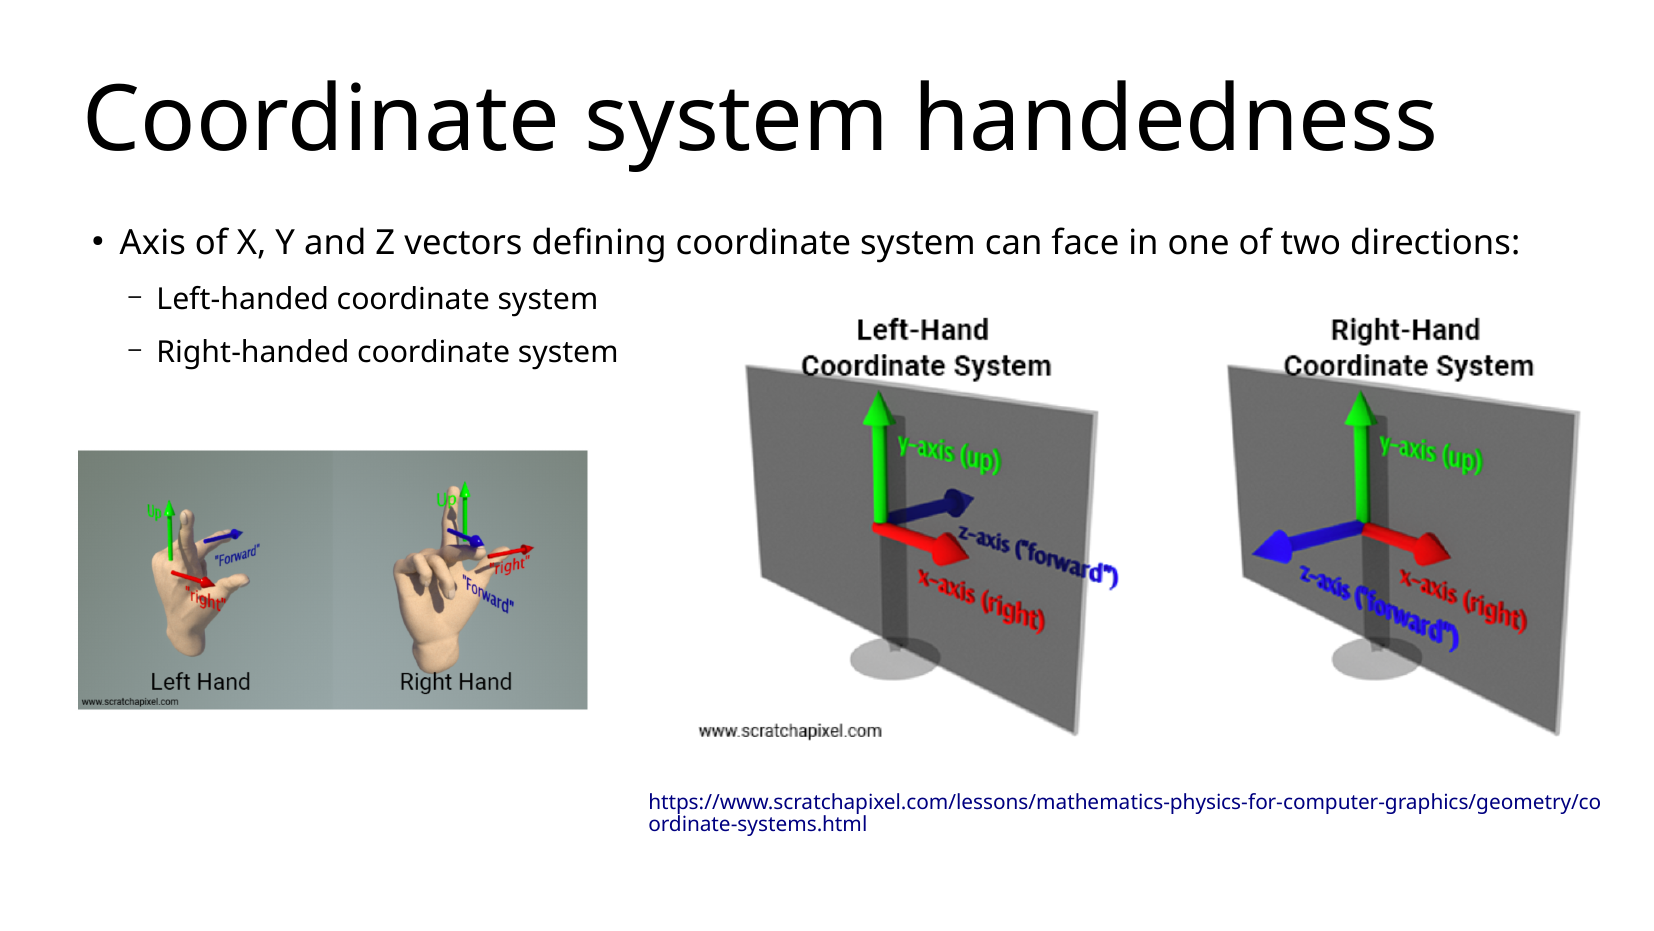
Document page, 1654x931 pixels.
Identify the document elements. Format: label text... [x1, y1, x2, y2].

picture [675, 299, 1624, 769]
text_box https://www.scratchapixel.com/lessons/mathematics-physics-for-computer-graphics/geometry/coordinate-systems.html [633, 780, 1624, 821]
list Axis of X, Y and Z vectors defining coordinate system can face in one of two directions: Left-handed coordinate system Right-handed coordinate system [82, 217, 1571, 376]
picture [75, 449, 589, 711]
title Coordinate system handedness [82, 37, 1571, 193]
